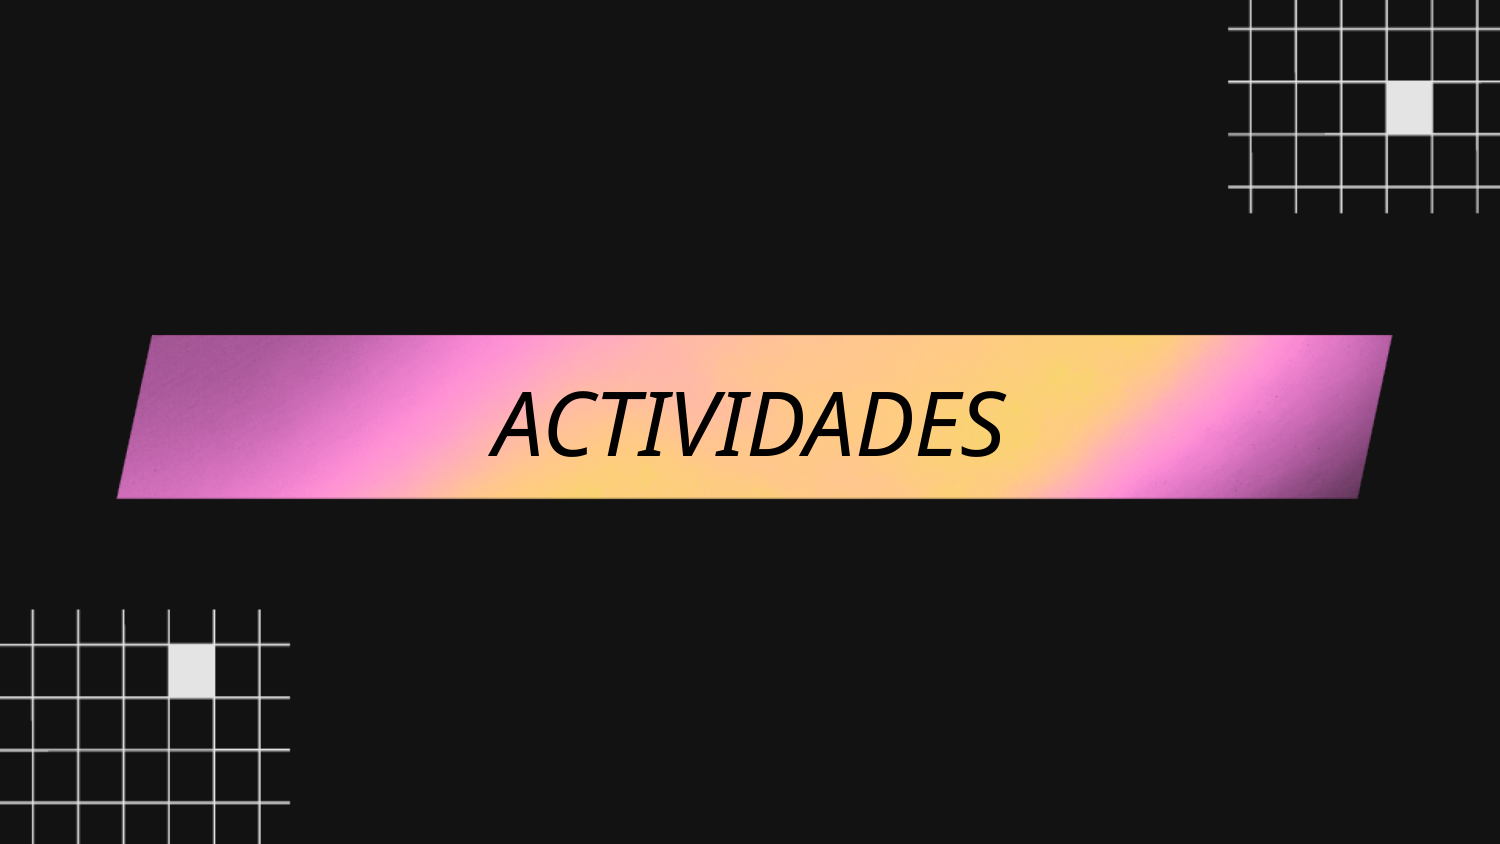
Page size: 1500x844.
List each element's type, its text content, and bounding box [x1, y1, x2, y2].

picture [0, 0, 1500, 844]
text_box ACTIVIDADES [242, 352, 1257, 490]
